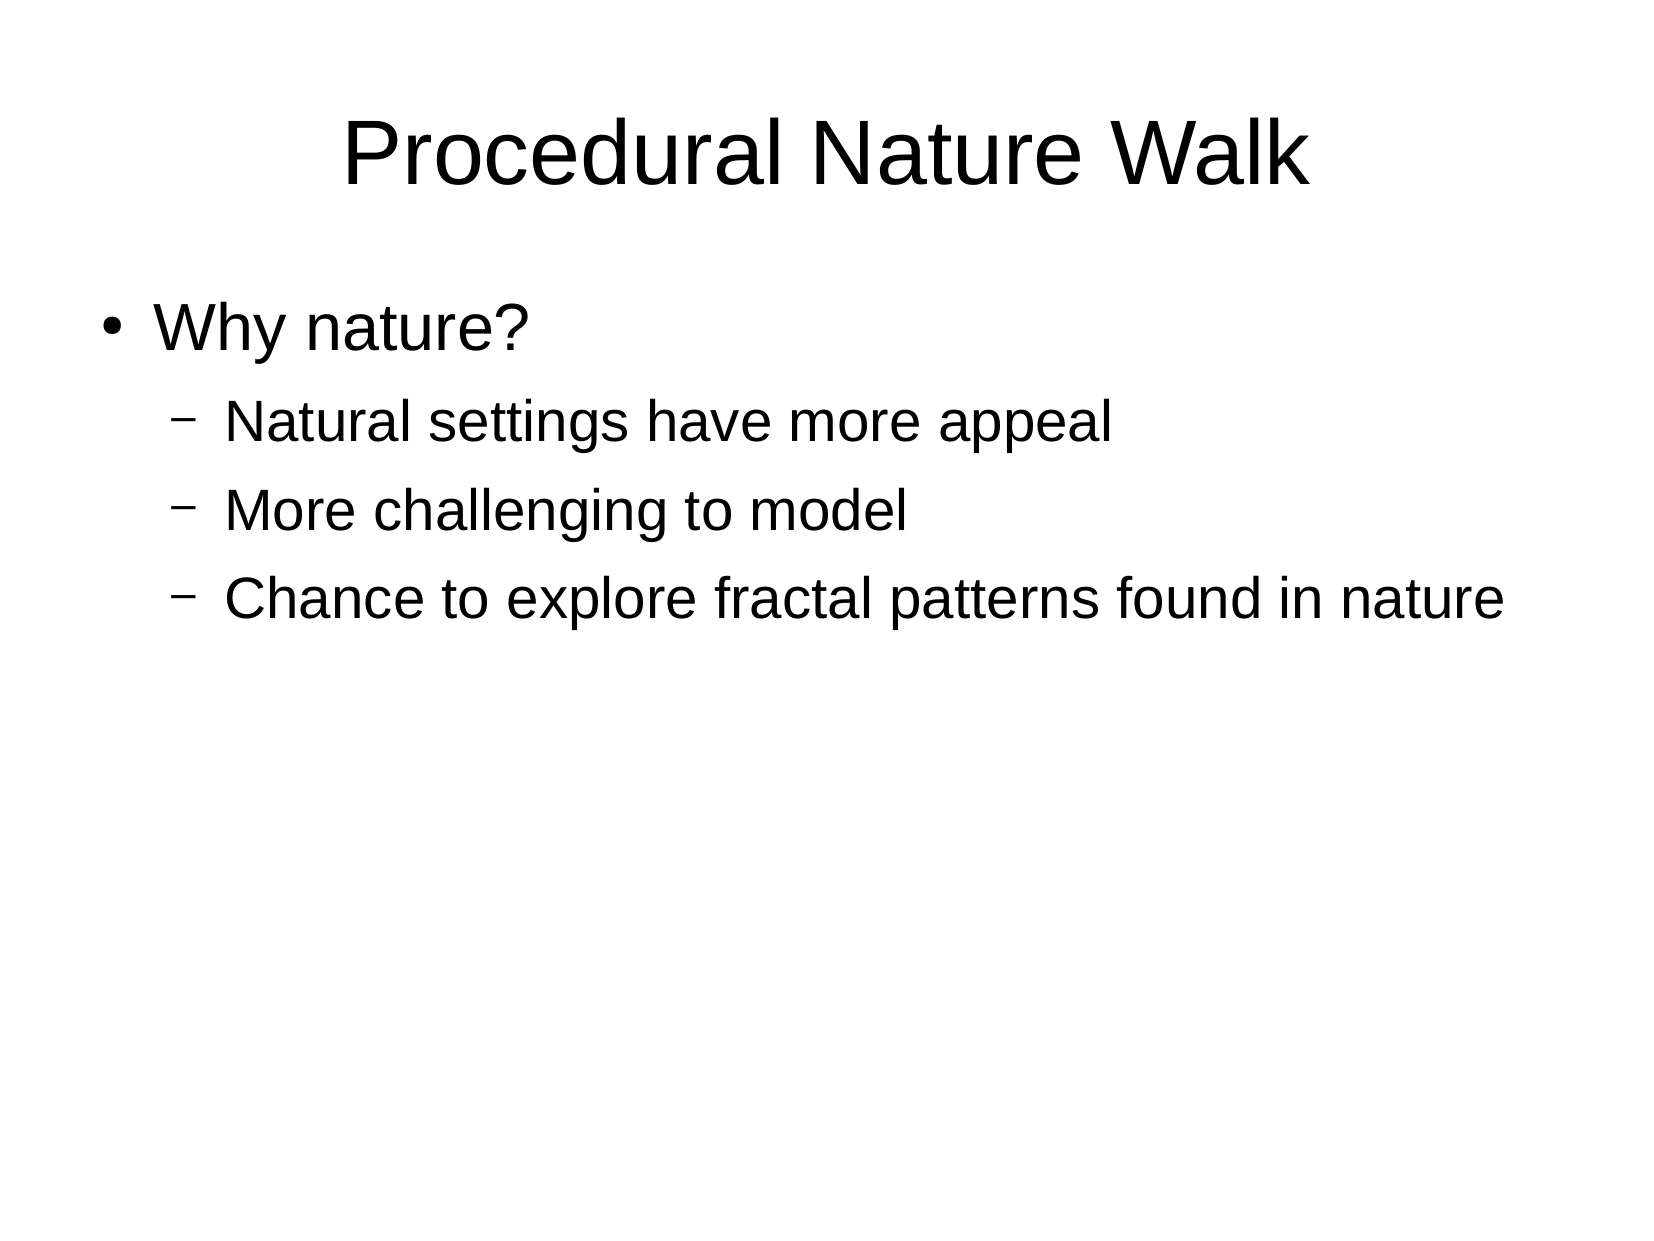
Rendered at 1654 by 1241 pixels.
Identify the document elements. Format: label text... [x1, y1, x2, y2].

list Why nature? Natural settings have more appeal More challenging to model Chance to explore fractal patterns found in nature [82, 290, 1571, 1010]
title Procedural Nature Walk [82, 49, 1571, 257]
